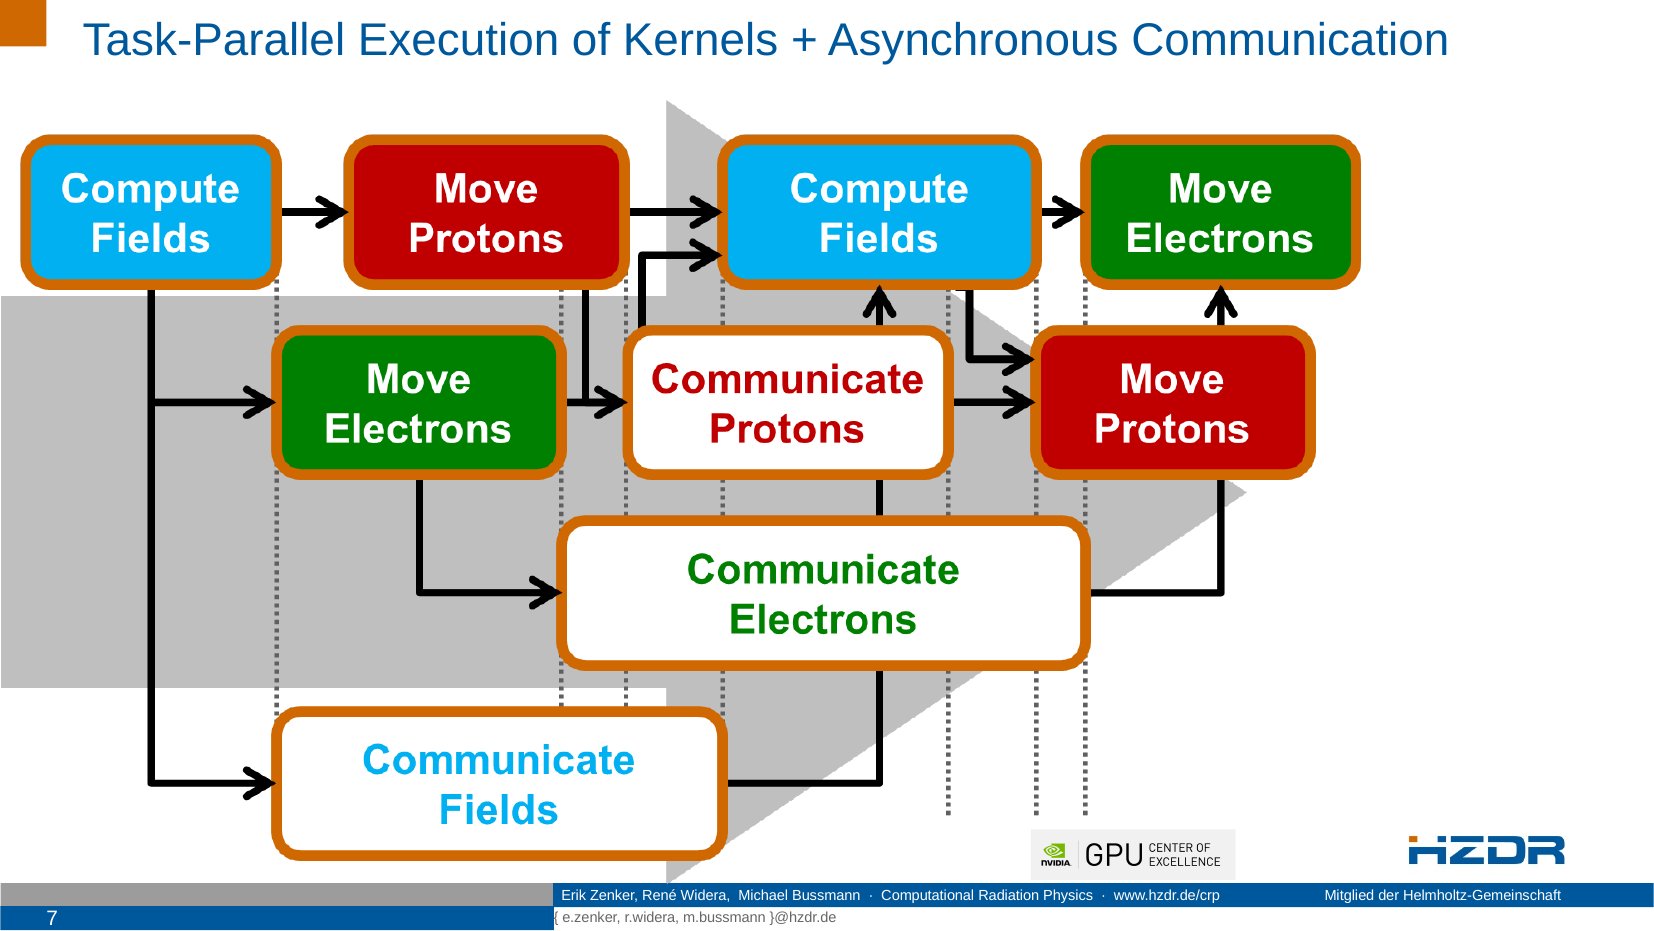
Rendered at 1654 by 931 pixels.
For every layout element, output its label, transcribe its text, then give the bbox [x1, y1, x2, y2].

picture [1386, 819, 1582, 881]
title Task-Parallel Execution of Kernels + Asynchronous Communication [82, 14, 1571, 128]
picture [1, 100, 1361, 894]
